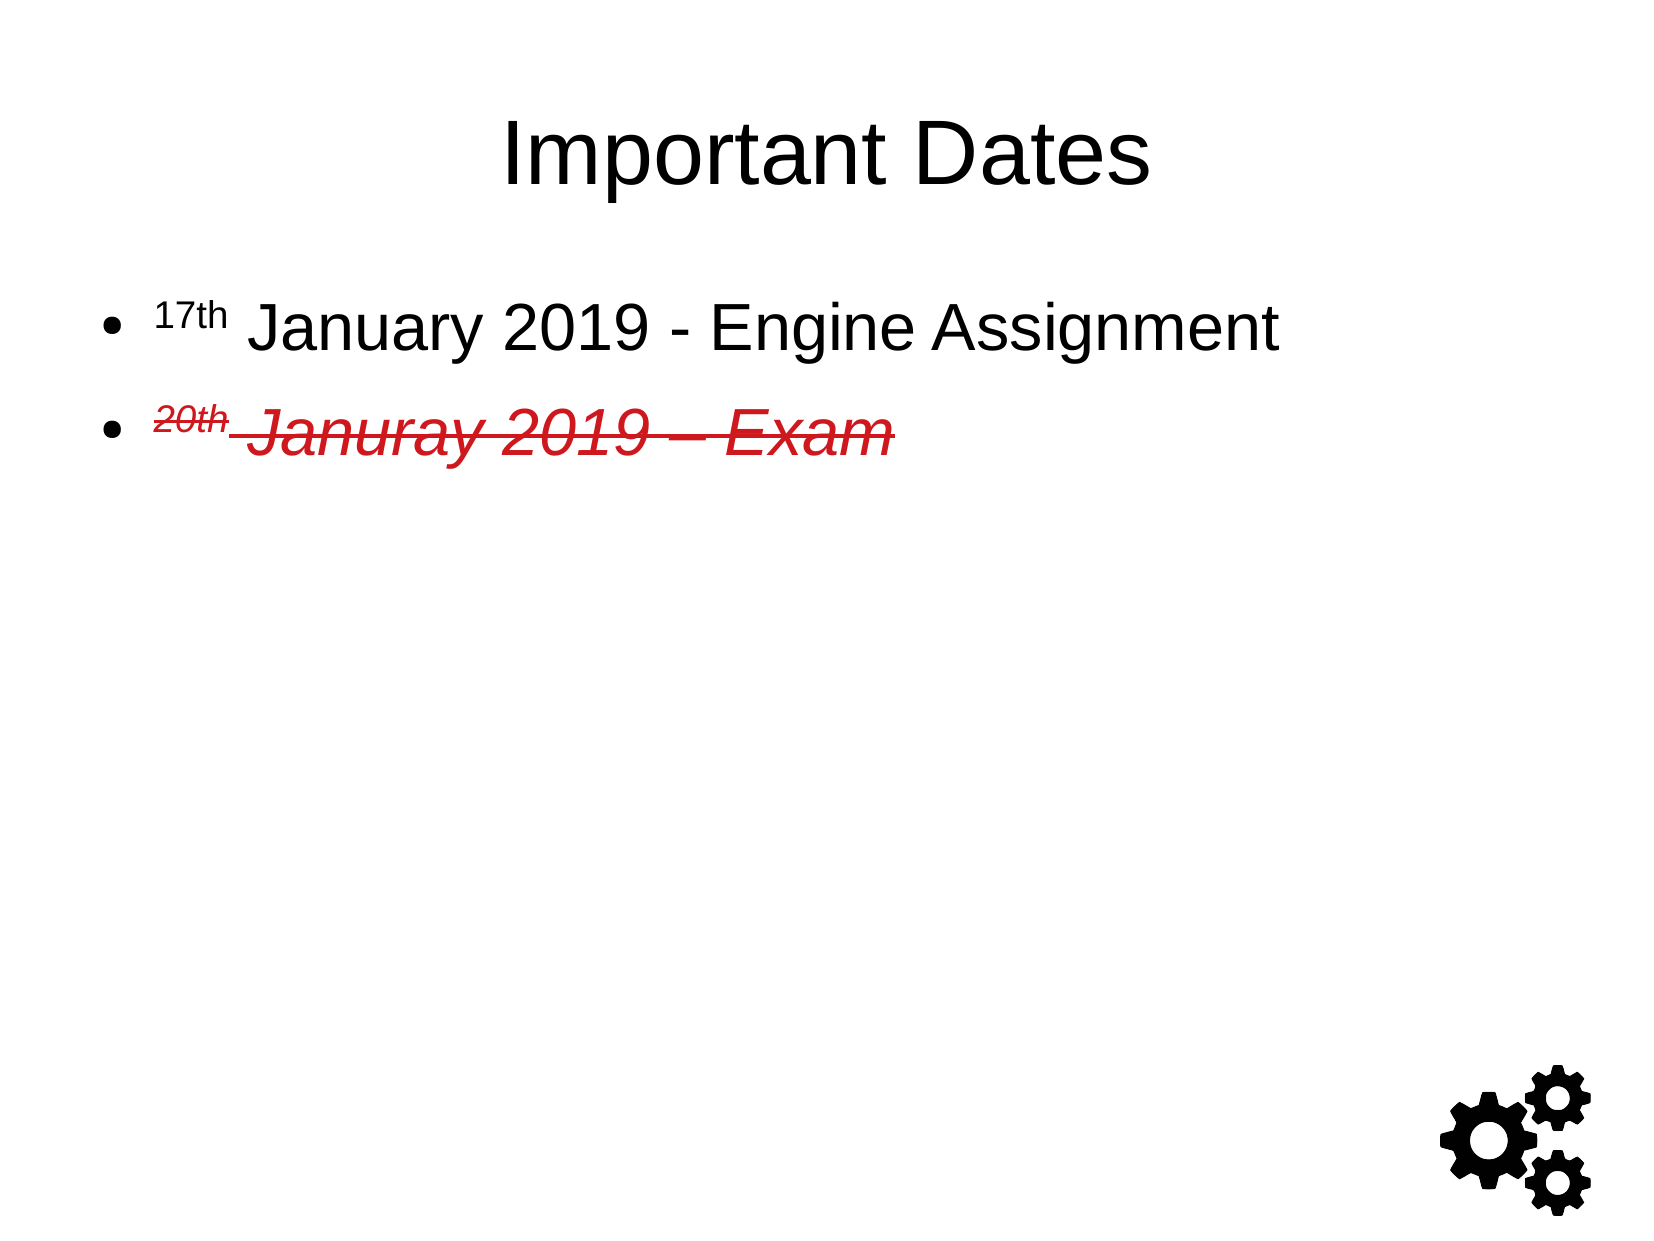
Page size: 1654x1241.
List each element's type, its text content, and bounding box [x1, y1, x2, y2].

title Important Dates [82, 49, 1571, 257]
list 17th January 2019 - Engine Assignment 20th Januray 2019 – Exam [82, 290, 1571, 1010]
picture [1440, 1065, 1591, 1216]
